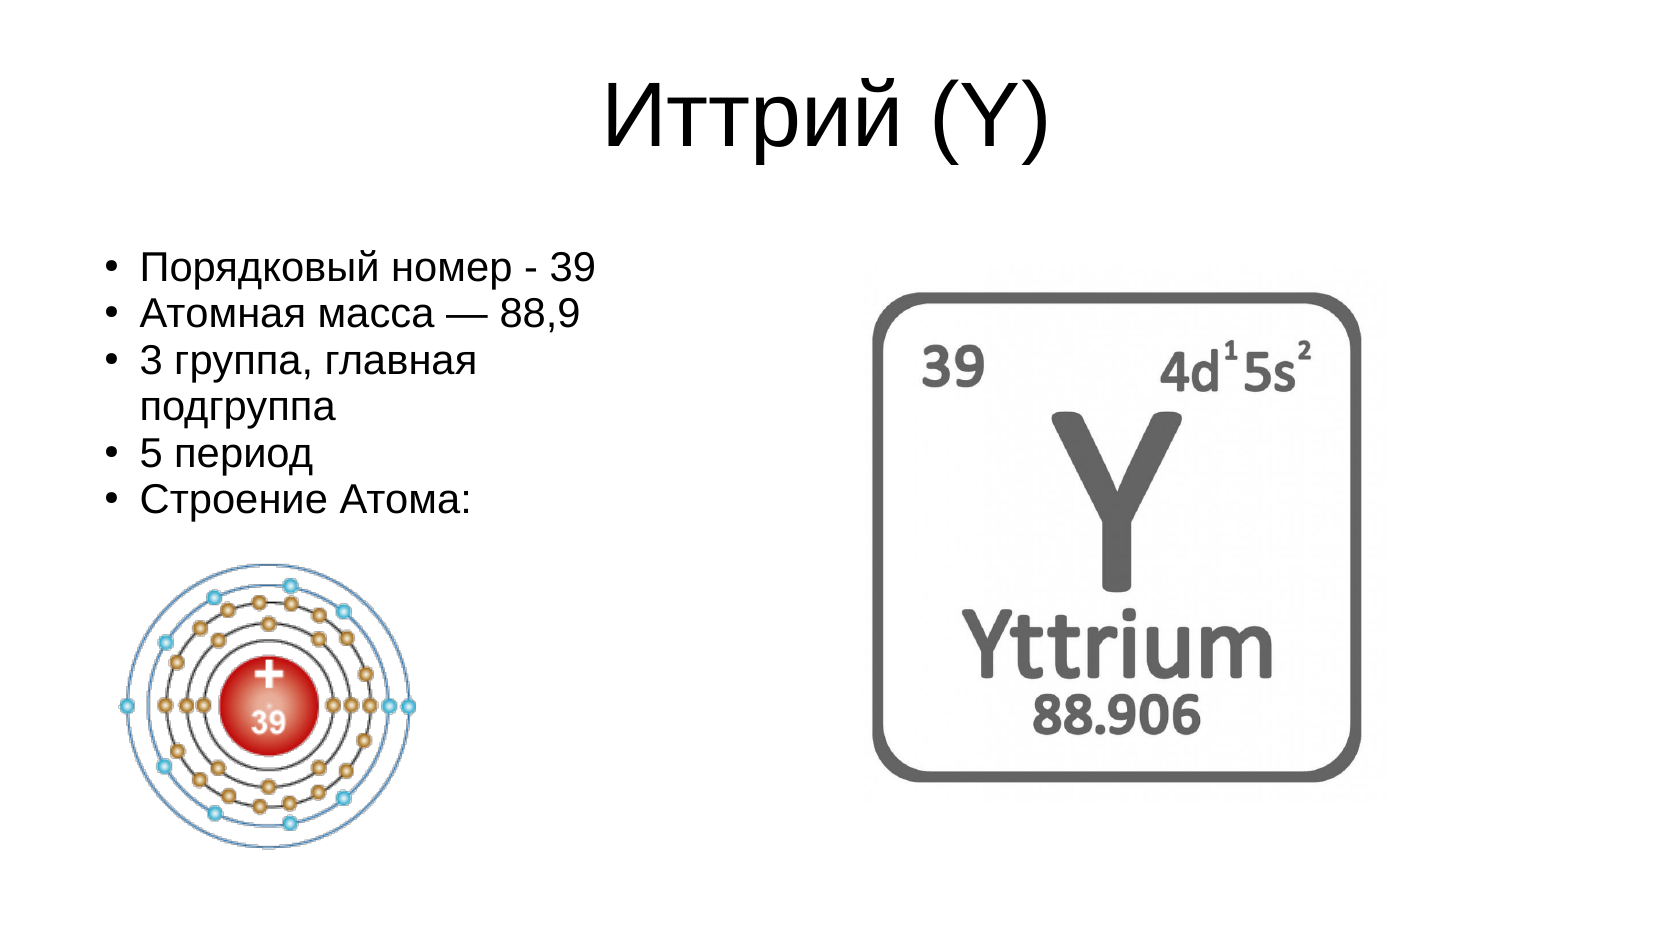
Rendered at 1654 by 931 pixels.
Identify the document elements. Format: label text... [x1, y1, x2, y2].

text_box Порядковый номер - 39 Атомная масса — 88,9 3 группа, главная подгруппа 5 период Строение Атома: [89, 236, 680, 532]
picture [33, 472, 502, 931]
picture [845, 265, 1388, 804]
title Иттрий (Y) [82, 37, 1571, 193]
